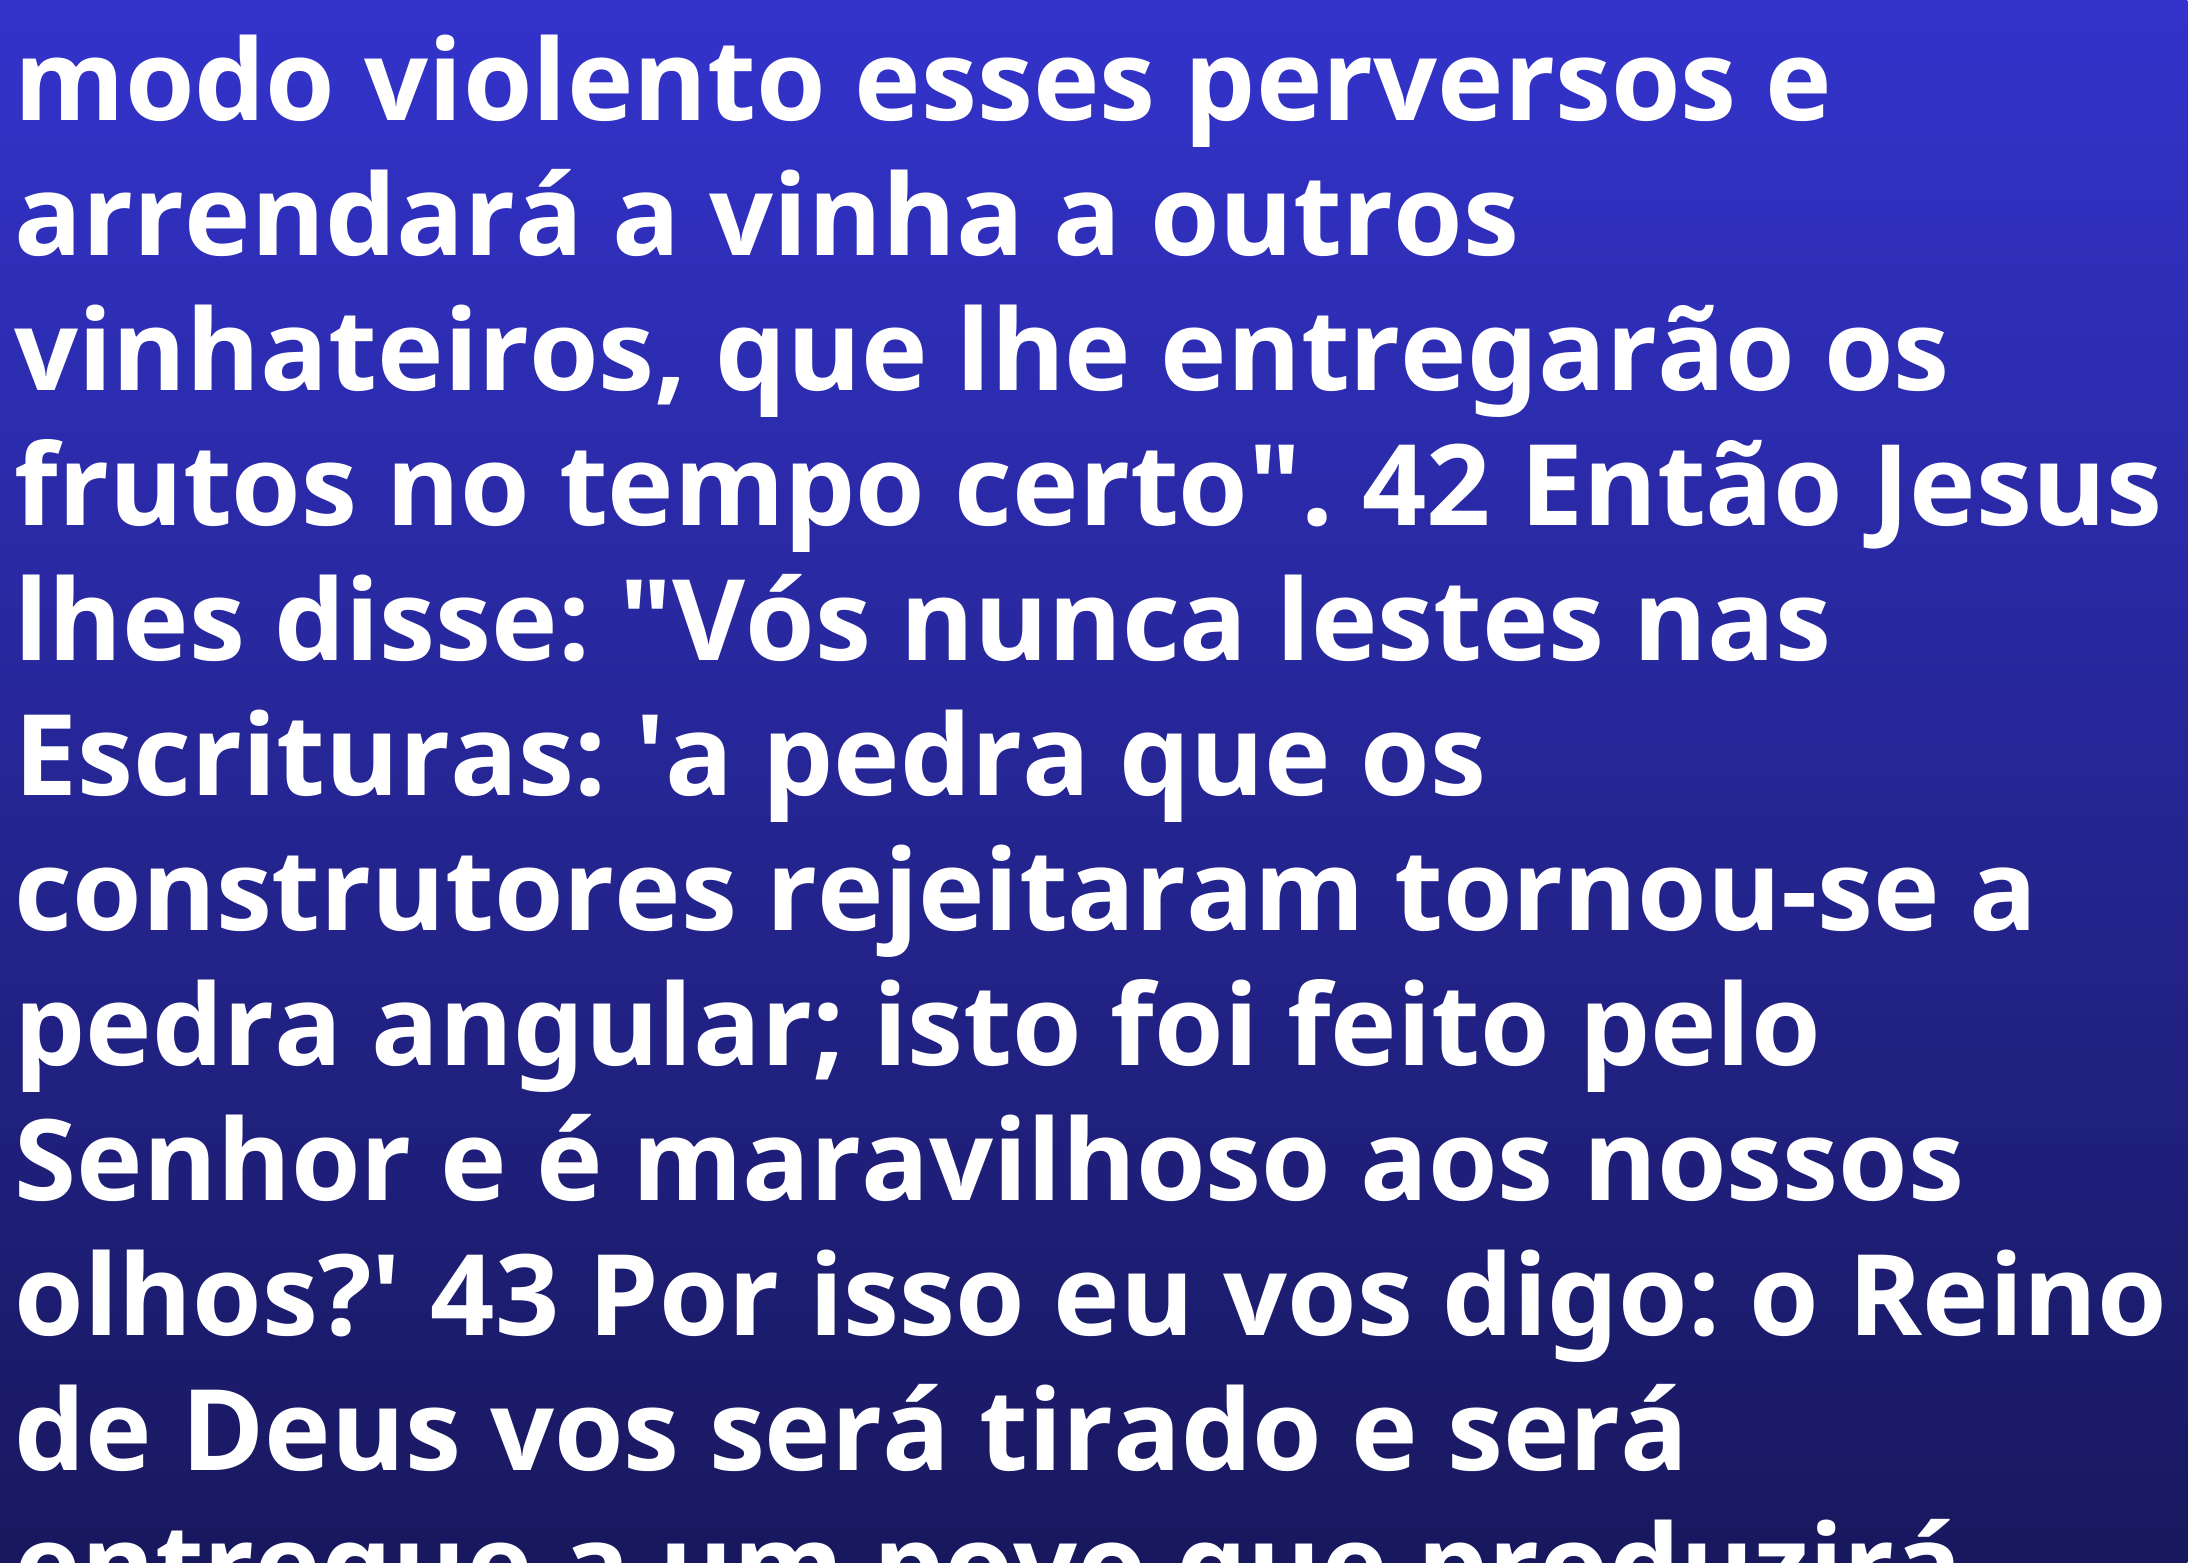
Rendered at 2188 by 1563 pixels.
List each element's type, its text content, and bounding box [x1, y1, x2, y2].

text_box modo violento esses perversos e arrendará a vinha a outros vinhateiros, que lhe entregarão os frutos no tempo certo". 42 Então Jesus lhes disse: "Vós nunca lestes nas Escrituras: 'a pedra que os construtores rejeitaram tornou-se a pedra angular; isto foi feito pelo Senhor e é maravilhoso aos nossos olhos?' 43 Por isso eu vos digo: o Reino de Deus vos será tirado e será entregue a um povo que produzirá frutos". 45 Os sumos sacerdotes e fariseus ouviram as parábolas de Jesus, e compreenderam que estava falando deles. 46 Procuraram prendê-lo, mas ficaram com medo das multidões, pois elas consideravam Jesus um profeta. [0, 0, 2188, 1563]
